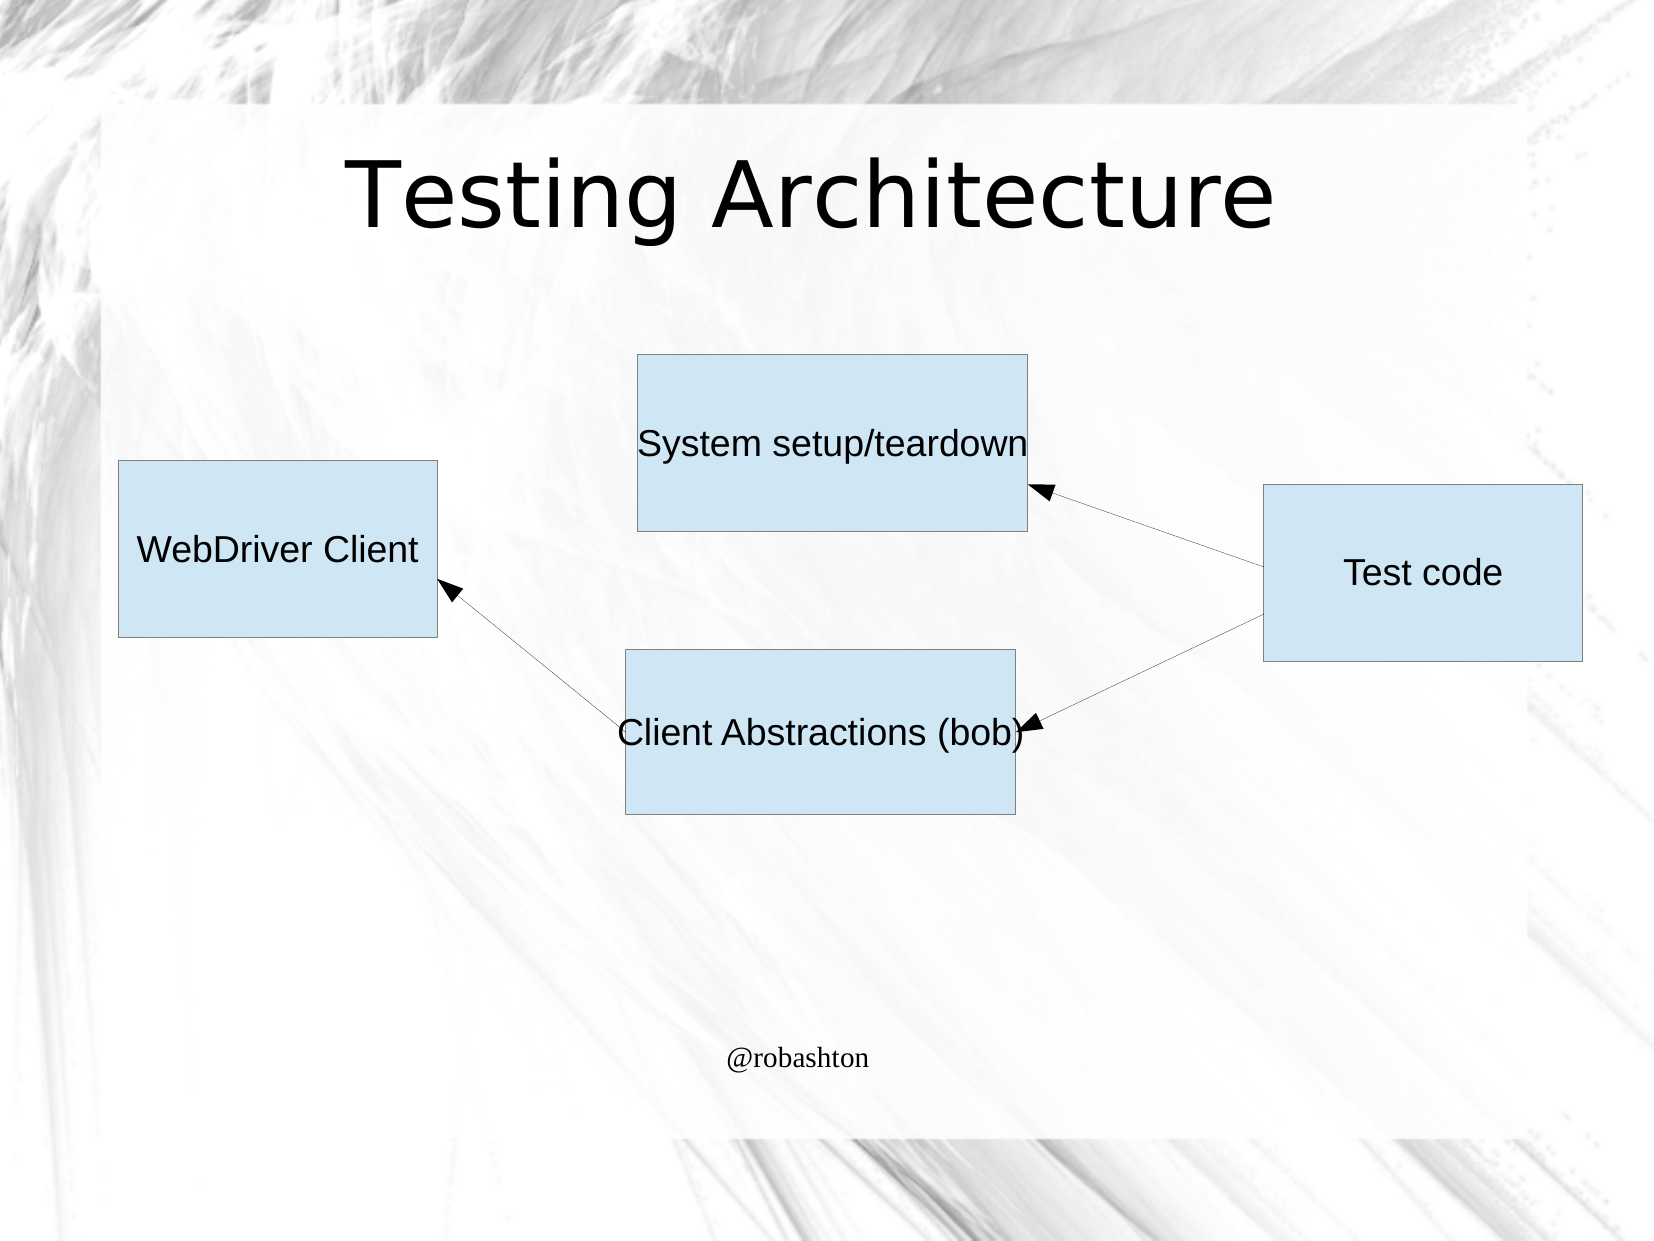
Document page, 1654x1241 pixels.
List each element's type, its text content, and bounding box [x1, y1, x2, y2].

picture [0, 0, 1654, 1241]
text_box Client Abstractions (bob) [625, 649, 1016, 815]
text_box WebDriver Client [118, 460, 438, 638]
title Testing Architecture [118, 112, 1506, 281]
text_box System setup/teardown [637, 354, 1028, 532]
text_box Test code [1263, 484, 1583, 662]
